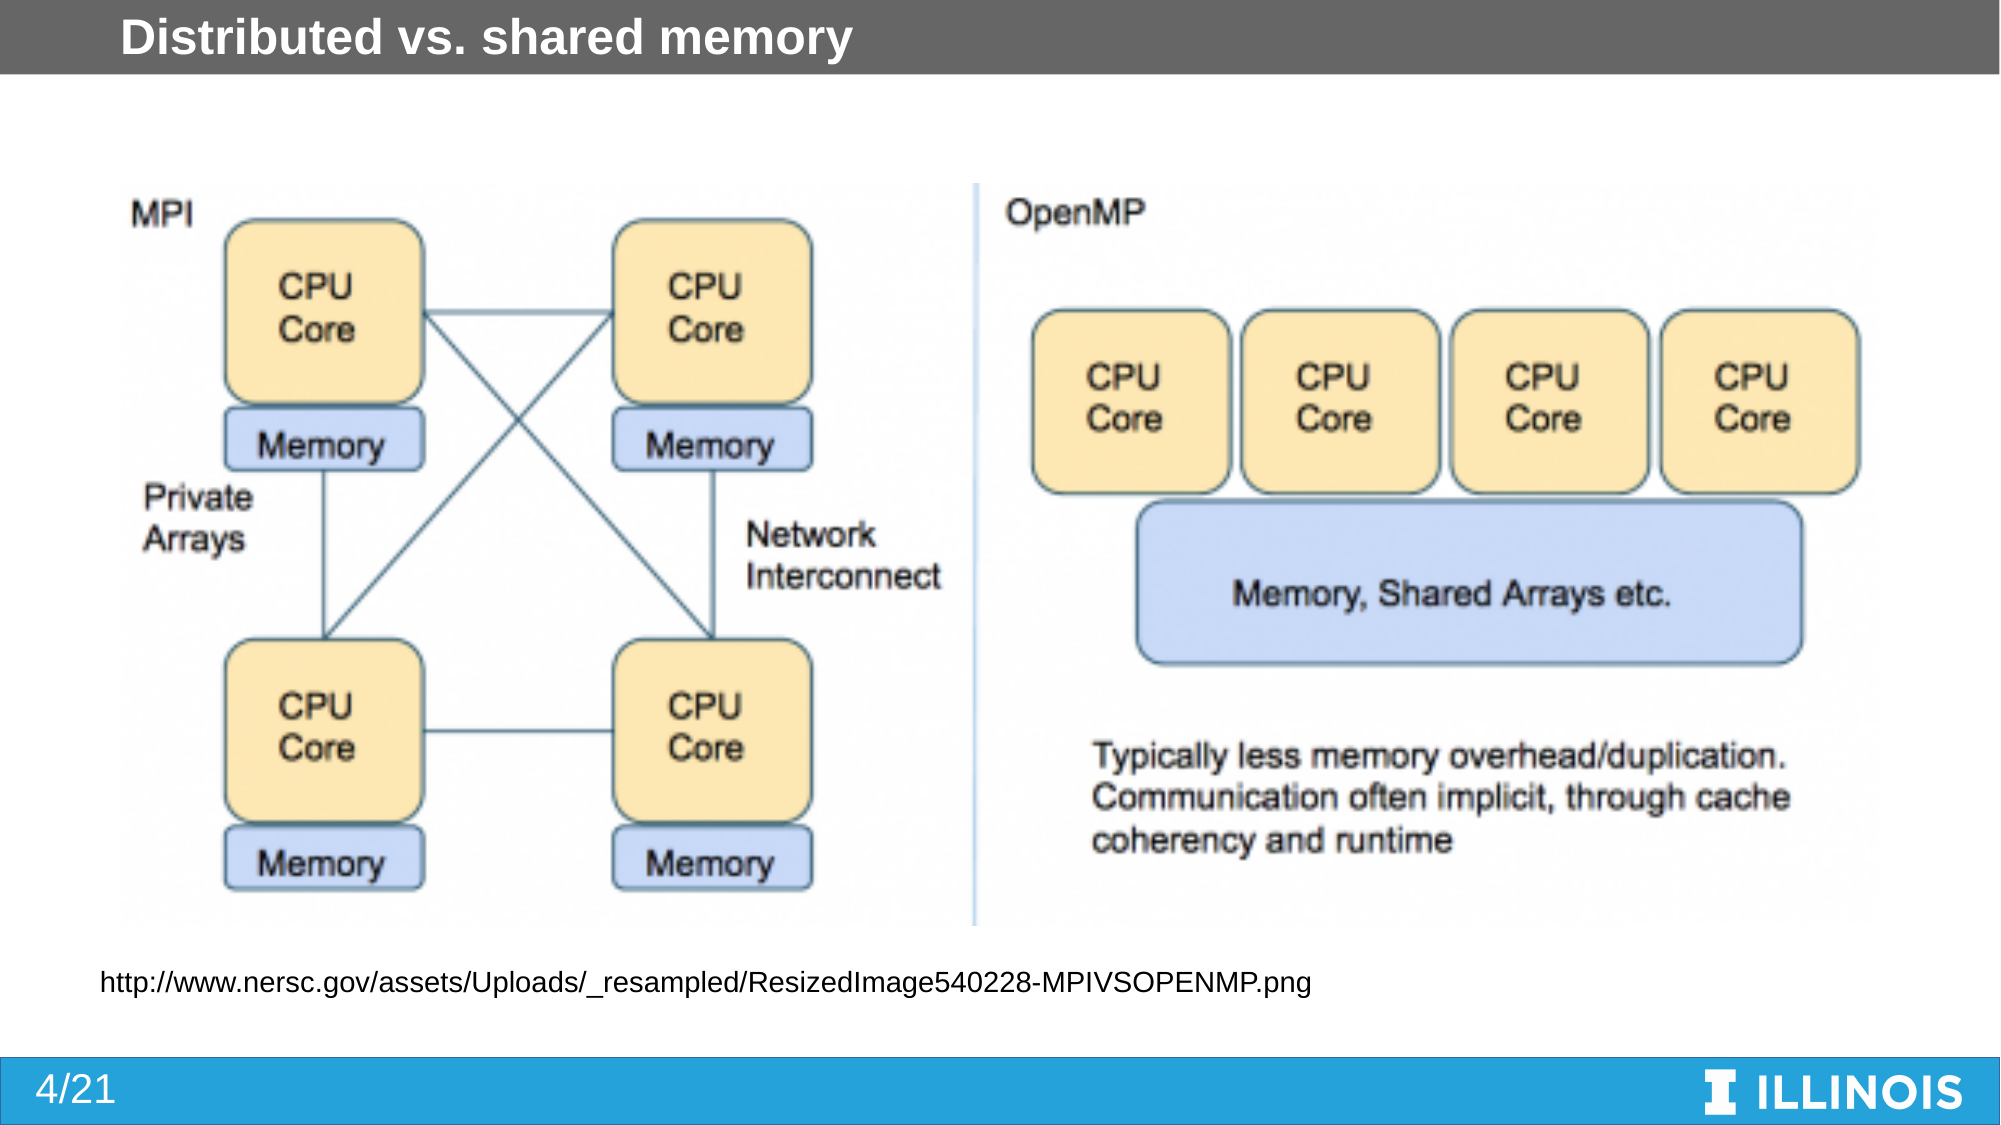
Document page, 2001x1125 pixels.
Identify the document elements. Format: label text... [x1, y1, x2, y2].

picture [1705, 1069, 1962, 1115]
list http://www.nersc.gov/assets/Uploads/_resampled/ResizedImage540228-MPIVSOPENMP.png [99, 968, 1900, 1021]
title Distributed vs. shared memory [0, 0, 2000, 75]
picture [121, 183, 1879, 926]
